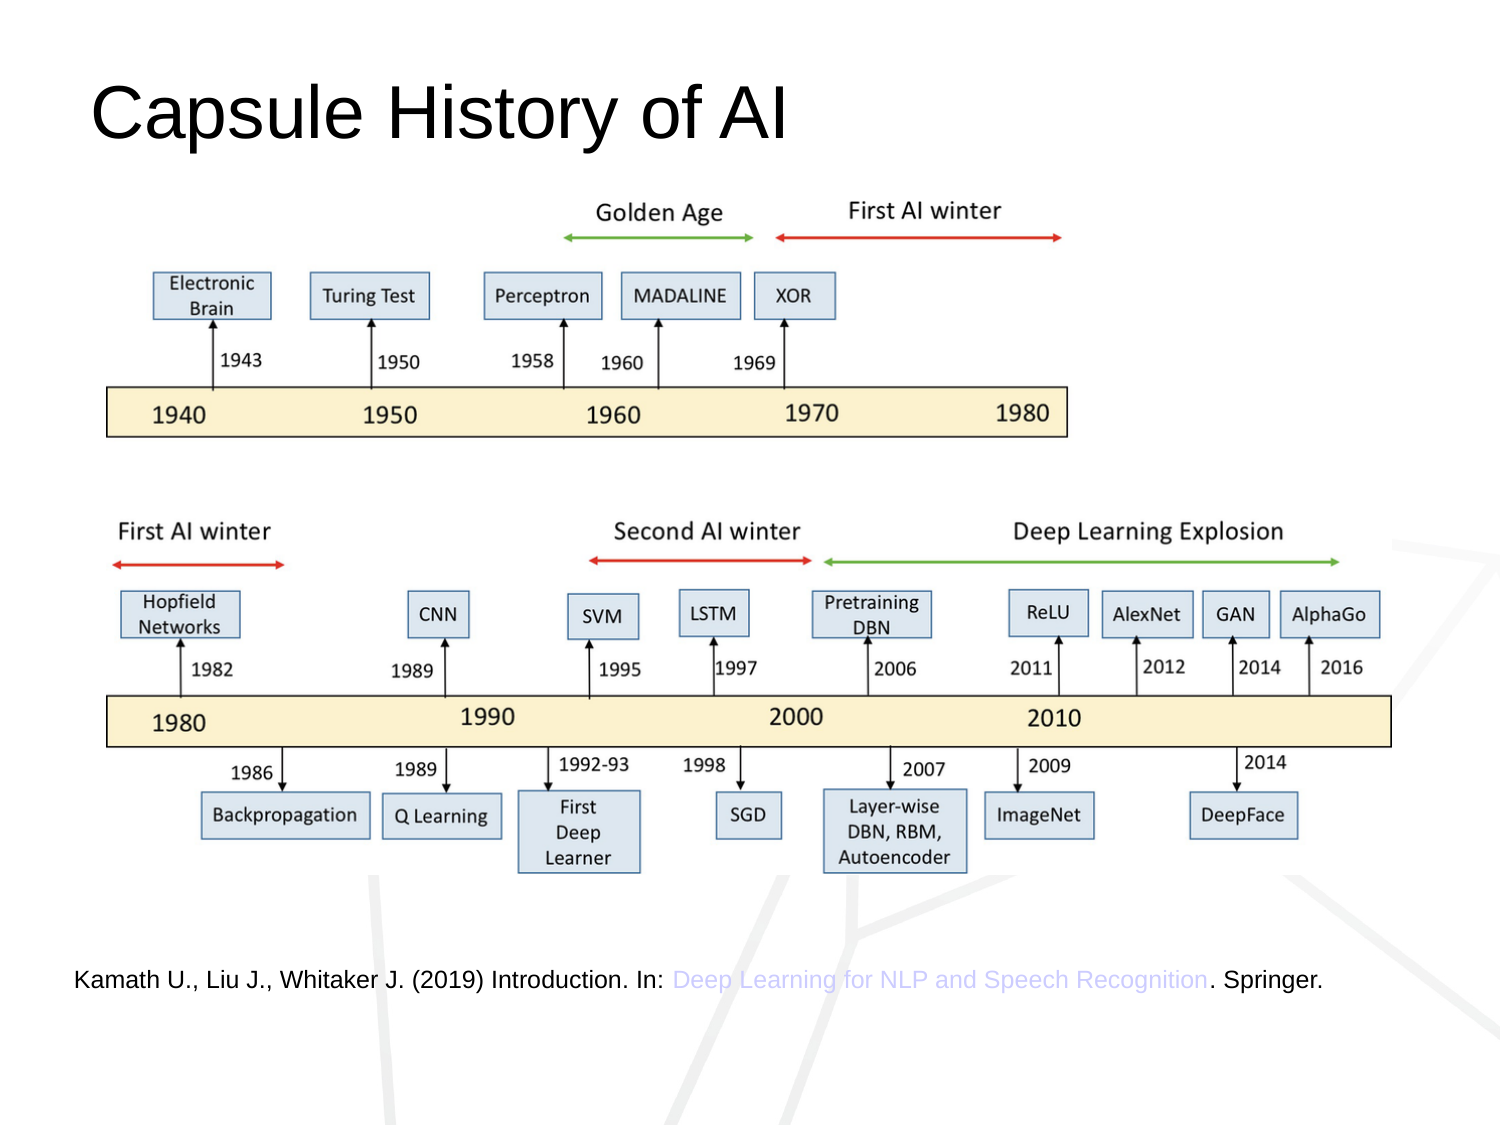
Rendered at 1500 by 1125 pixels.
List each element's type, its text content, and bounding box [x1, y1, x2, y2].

title Capsule History of AI [75, 45, 1425, 173]
text_box Kamath U., Liu J., Whitaker J. (2019) Introduction. In: Deep Learning for NLP and Speech Recognition. Springer. [59, 956, 1394, 1028]
picture [0, 0, 1500, 1125]
